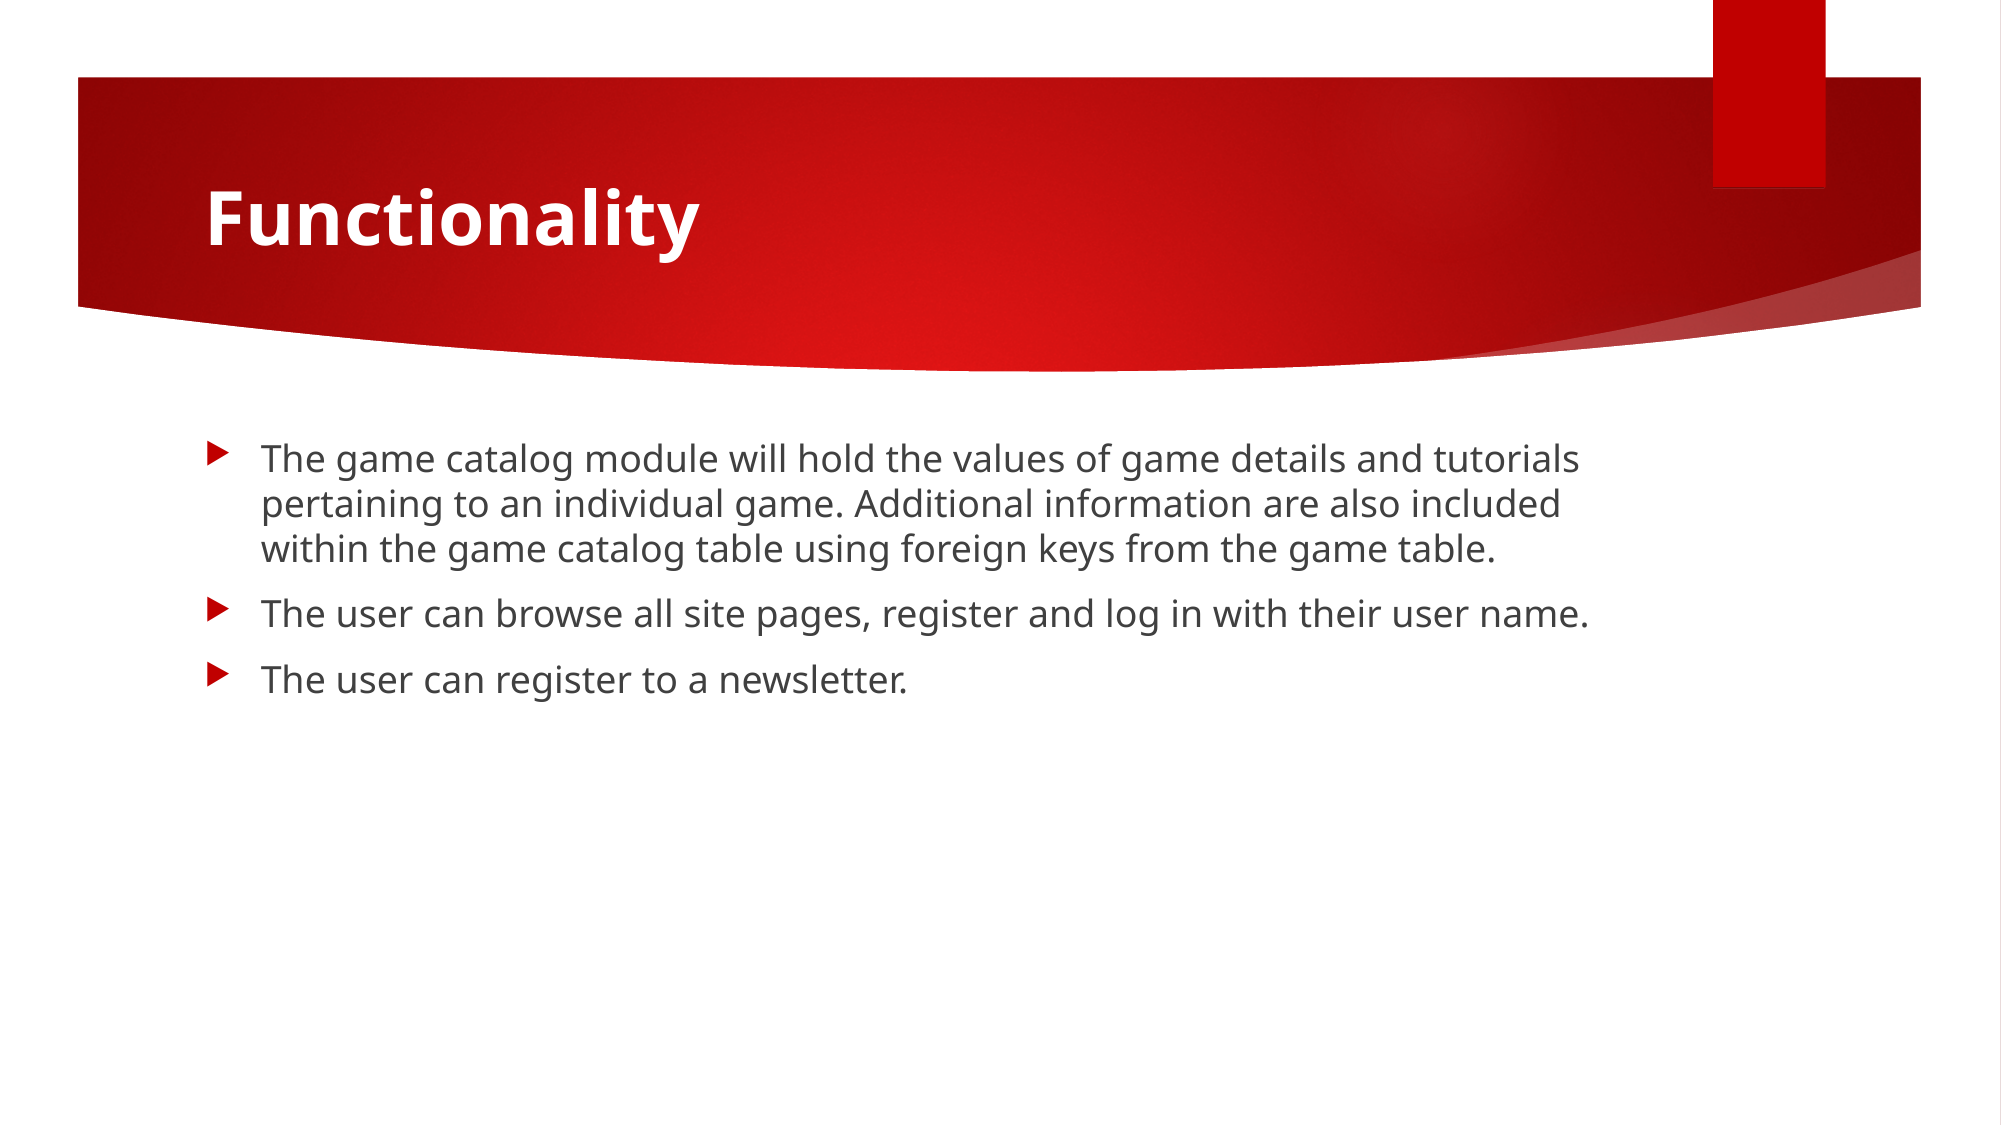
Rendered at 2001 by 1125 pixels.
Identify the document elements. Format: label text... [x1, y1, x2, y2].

picture [79, 78, 1920, 371]
title Functionality [189, 155, 1627, 276]
list The game catalog module will hold the values of game details and tutorials pertaining to an individual game. Additional information are also included within the game catalog table using foreign keys from the game table. The user can browse all site pages, register and log in with their user name. The user can register to a newsletter. [189, 427, 1627, 988]
